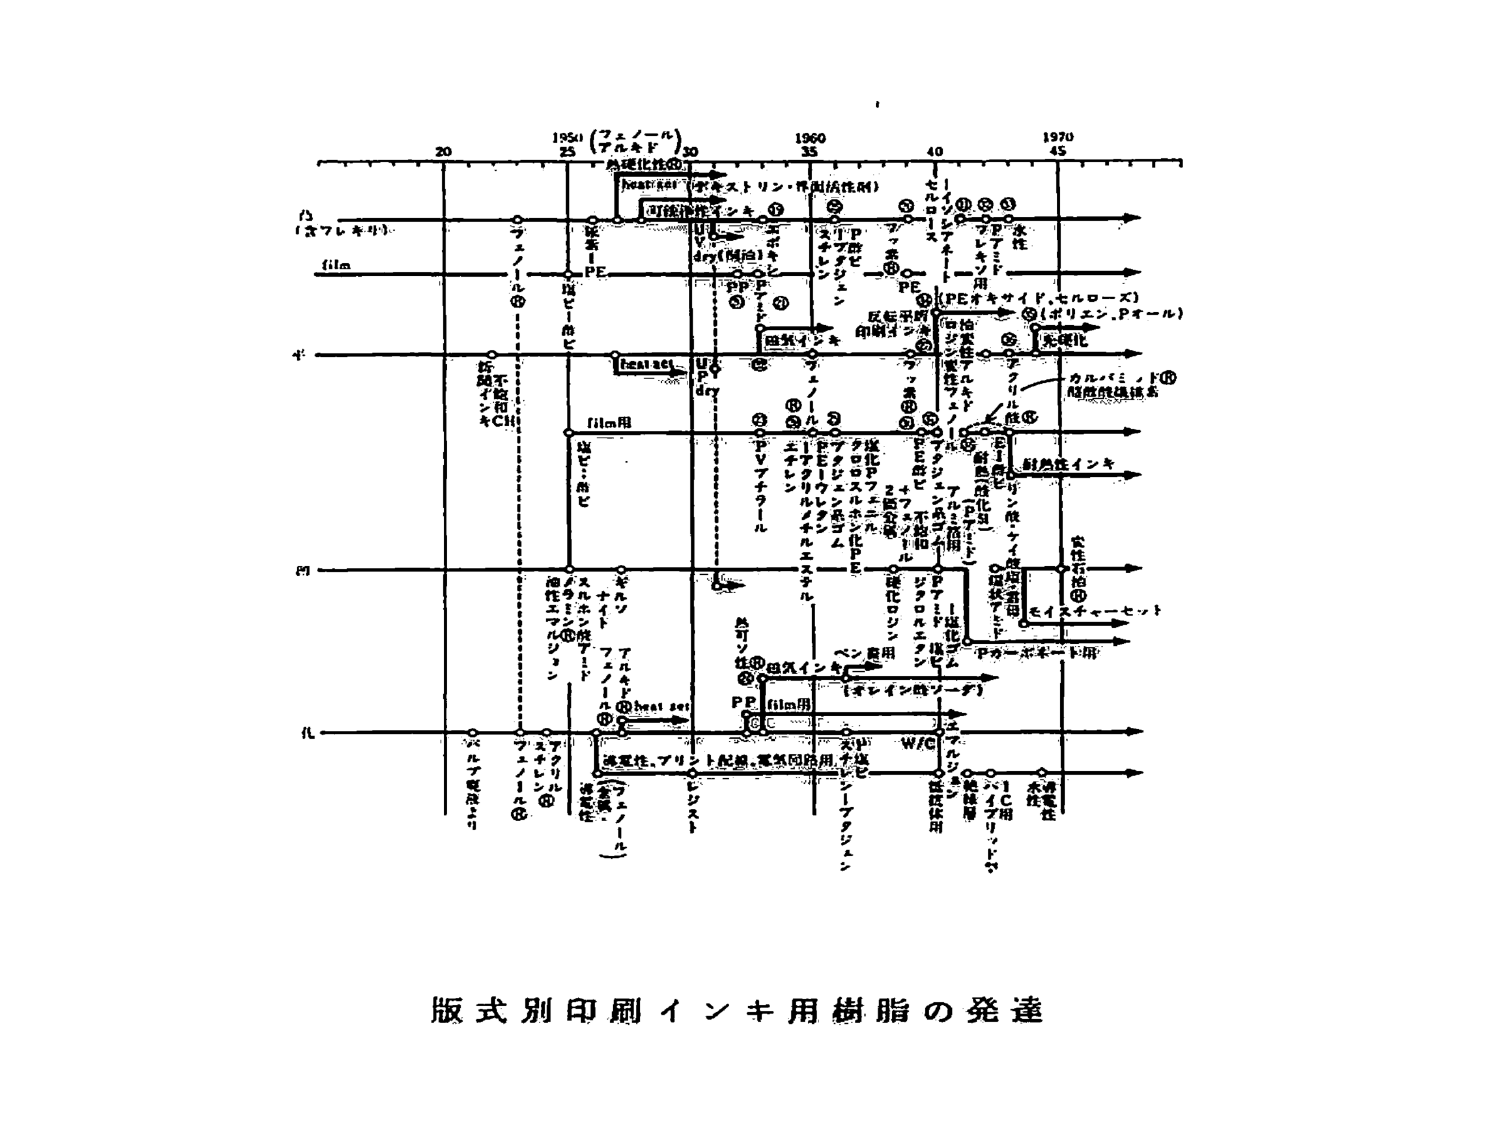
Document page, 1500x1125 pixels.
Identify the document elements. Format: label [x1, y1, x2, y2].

picture [223, 101, 1219, 1072]
